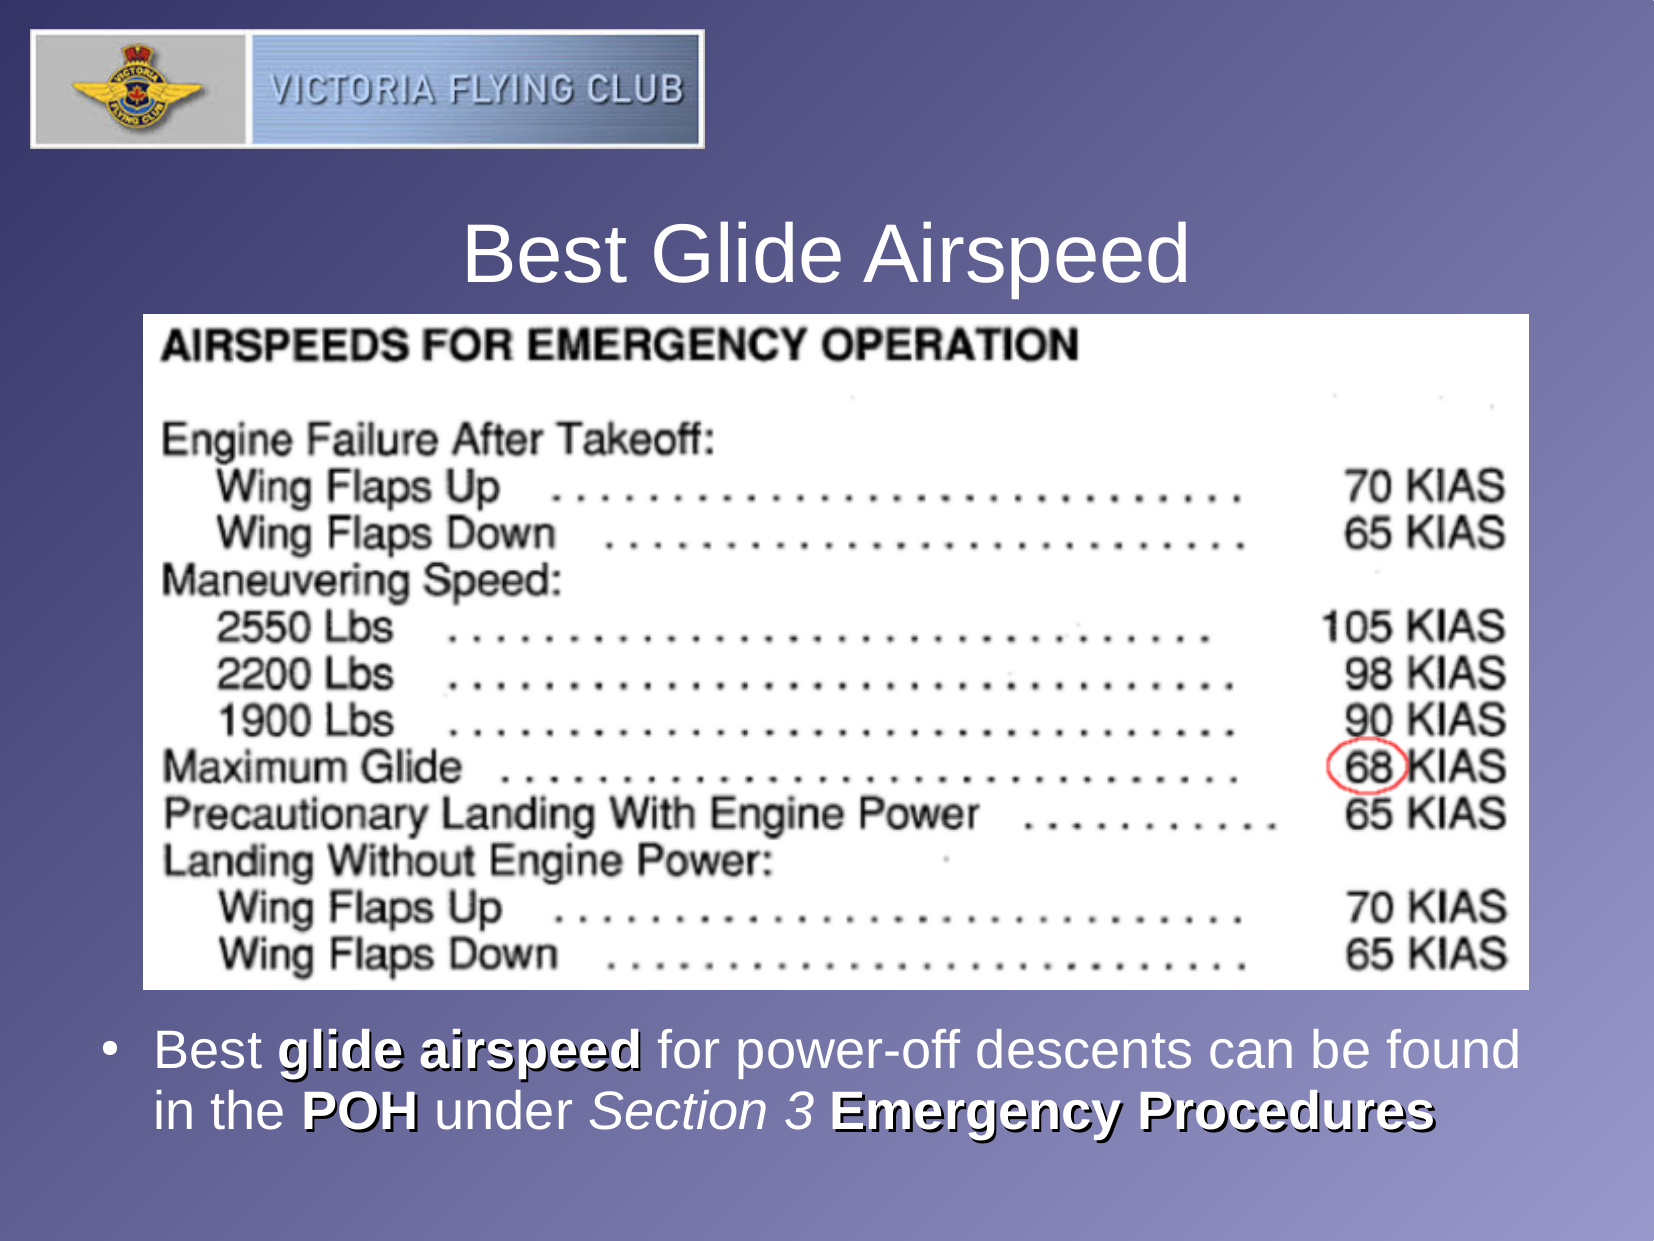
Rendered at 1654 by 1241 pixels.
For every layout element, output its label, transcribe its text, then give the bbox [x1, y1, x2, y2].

picture [30, 29, 705, 149]
list Best glide airspeed for power-off descents can be found in the POH under Section 3 Emergency Procedures [82, 1019, 1571, 1200]
title Best Glide Airspeed [82, 149, 1571, 357]
picture [143, 314, 1529, 990]
